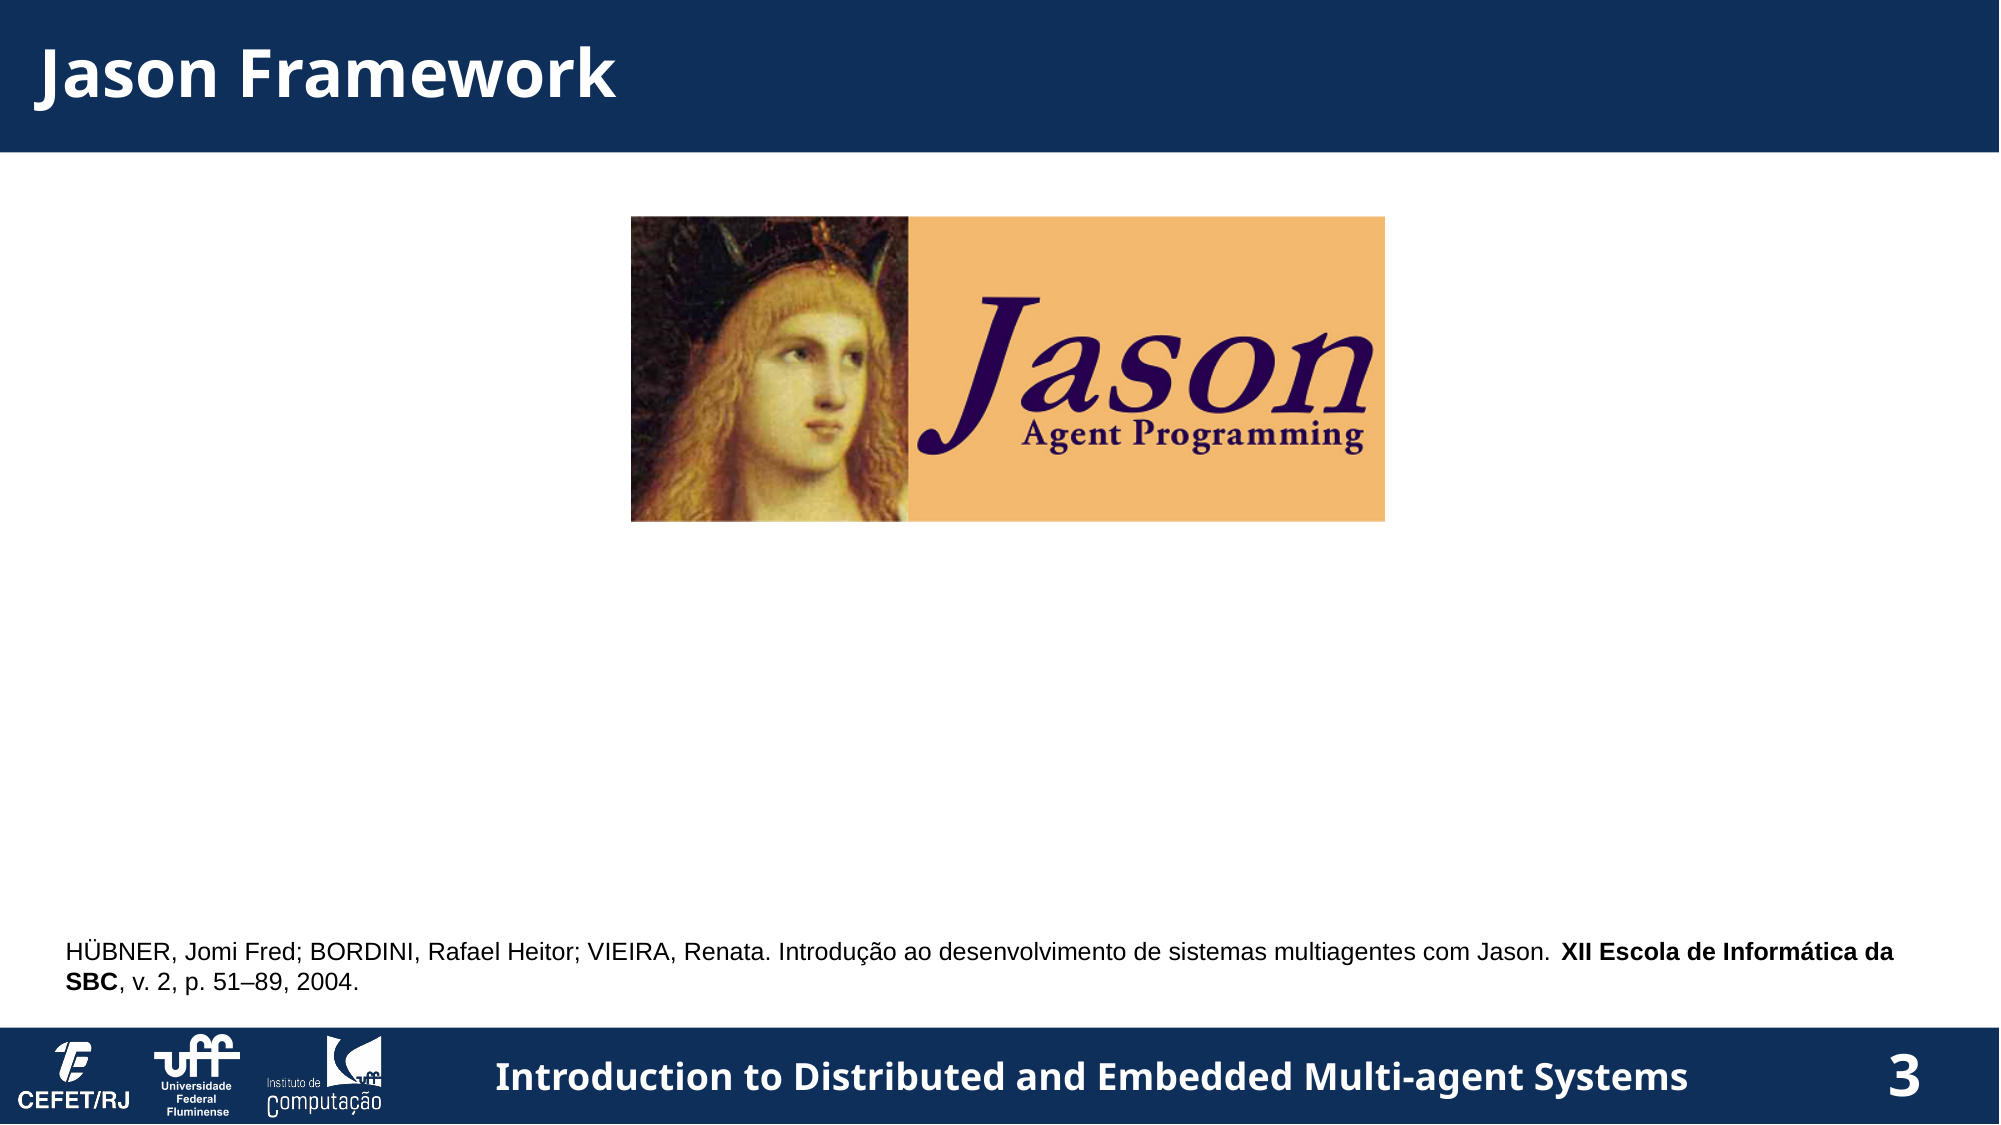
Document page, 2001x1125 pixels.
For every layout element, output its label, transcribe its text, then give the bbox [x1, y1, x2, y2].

picture [153, 1033, 241, 1121]
text_box HÜBNER, Jomi Fred; BORDINI, Rafael Heitor; VIEIRA, Renata. Introdução ao desenvolvimento de sistemas multiagentes com Jason. XII Escola de Informática da SBC, v. 2, p. 51–89, 2004. [50, 928, 1939, 1003]
picture [631, 216, 1385, 522]
picture [18, 1021, 129, 1125]
picture [265, 1033, 383, 1118]
text_box Jason Framework [25, 23, 1999, 119]
